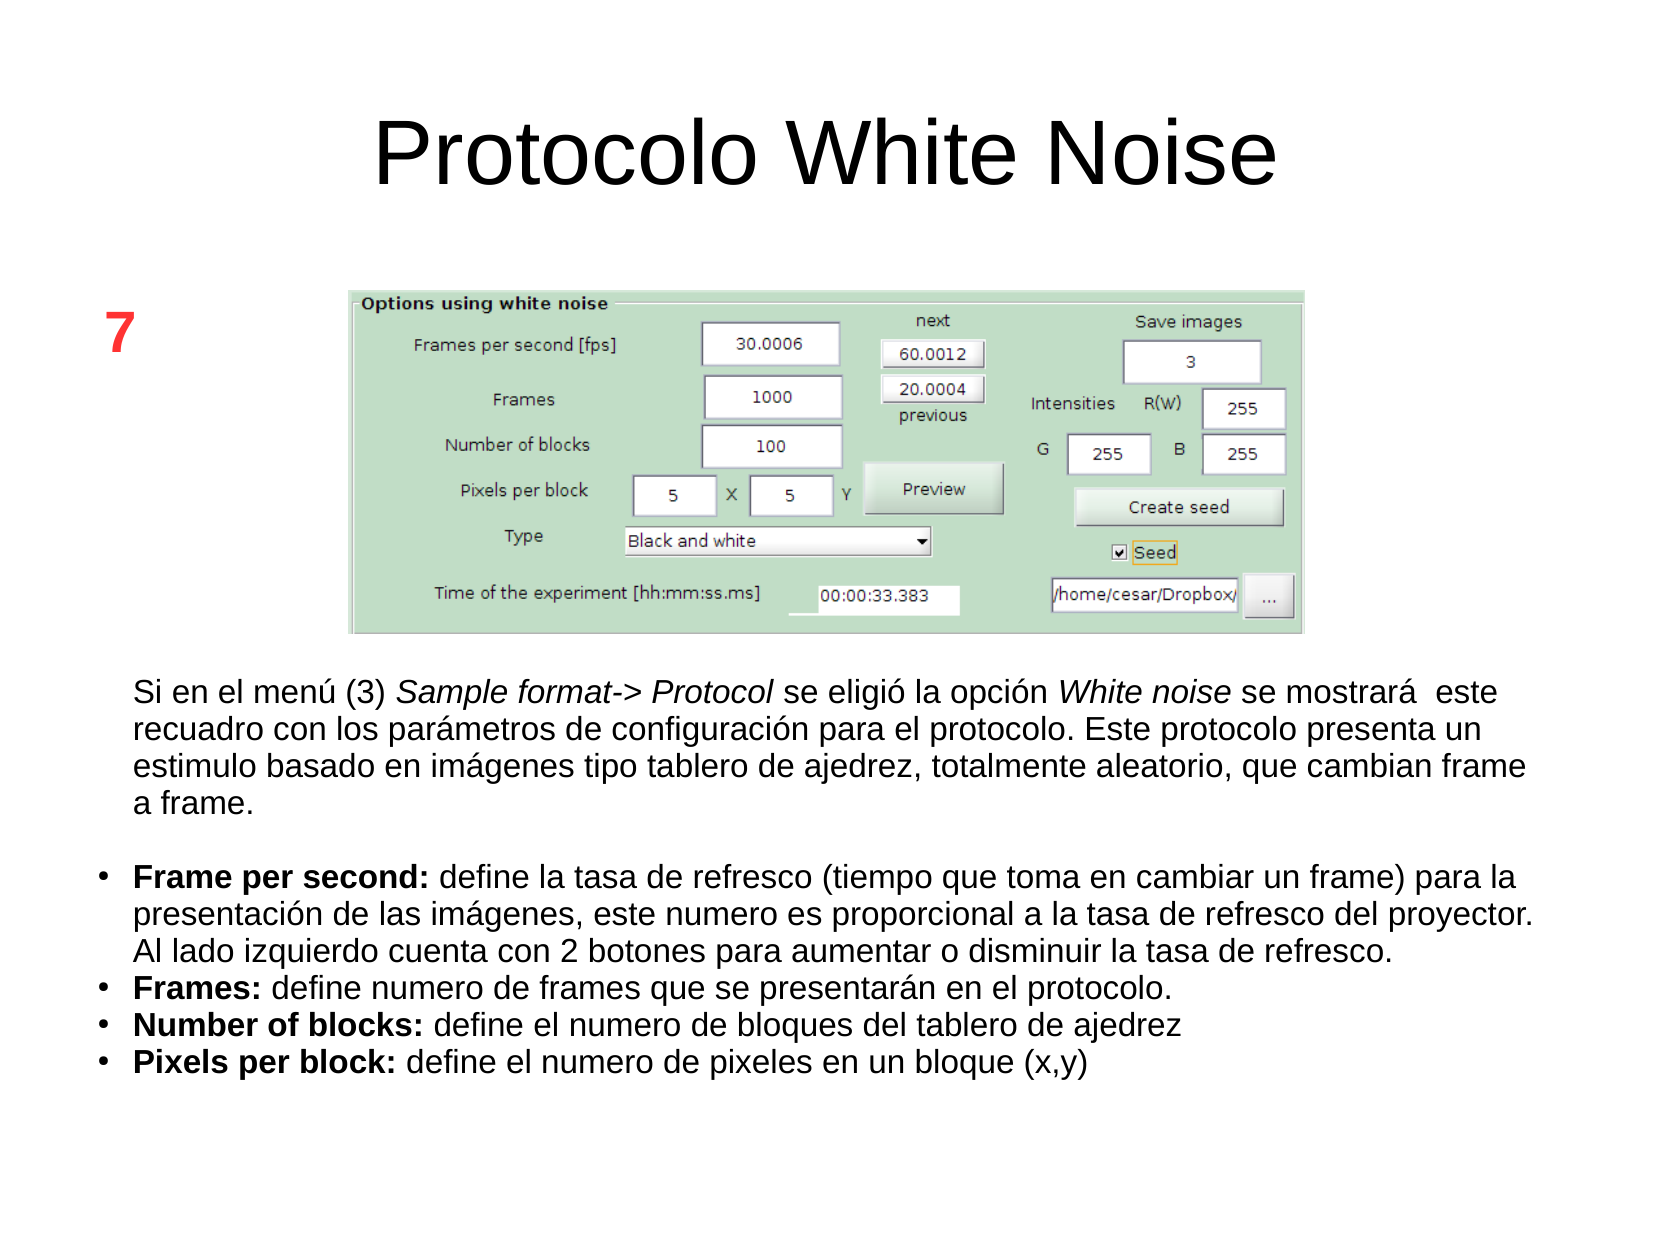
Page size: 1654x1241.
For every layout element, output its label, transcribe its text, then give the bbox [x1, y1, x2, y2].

picture [348, 290, 1305, 634]
title Protocolo White Noise [82, 49, 1571, 257]
text_box Si en el menú (3) Sample format-> Protocol se eligió la opción White noise se mostrará este recuadro con los parámetros de configuración para el protocolo. Este protocolo presenta un estimulo basado en imágenes tipo tablero de ajedrez, totalmente aleatorio, que cambian frame a frame. Frame per second: define la tasa de refresco (tiempo que toma en cambiar un frame) para la presentación de las imágenes, este numero es proporcional a la tasa de refresco del proyector. Al lado izquierdo cuenta con 2 botones para aumentar o disminuir la tasa de refresco. Frames: define numero de frames que se presentarán en el protocolo. Number of blocks: define el numero de bloques del tablero de ajedrez Pixels per block: define el numero de pixeles en un bloque (x,y) [82, 665, 1571, 1169]
text_box 7 [90, 292, 151, 373]
